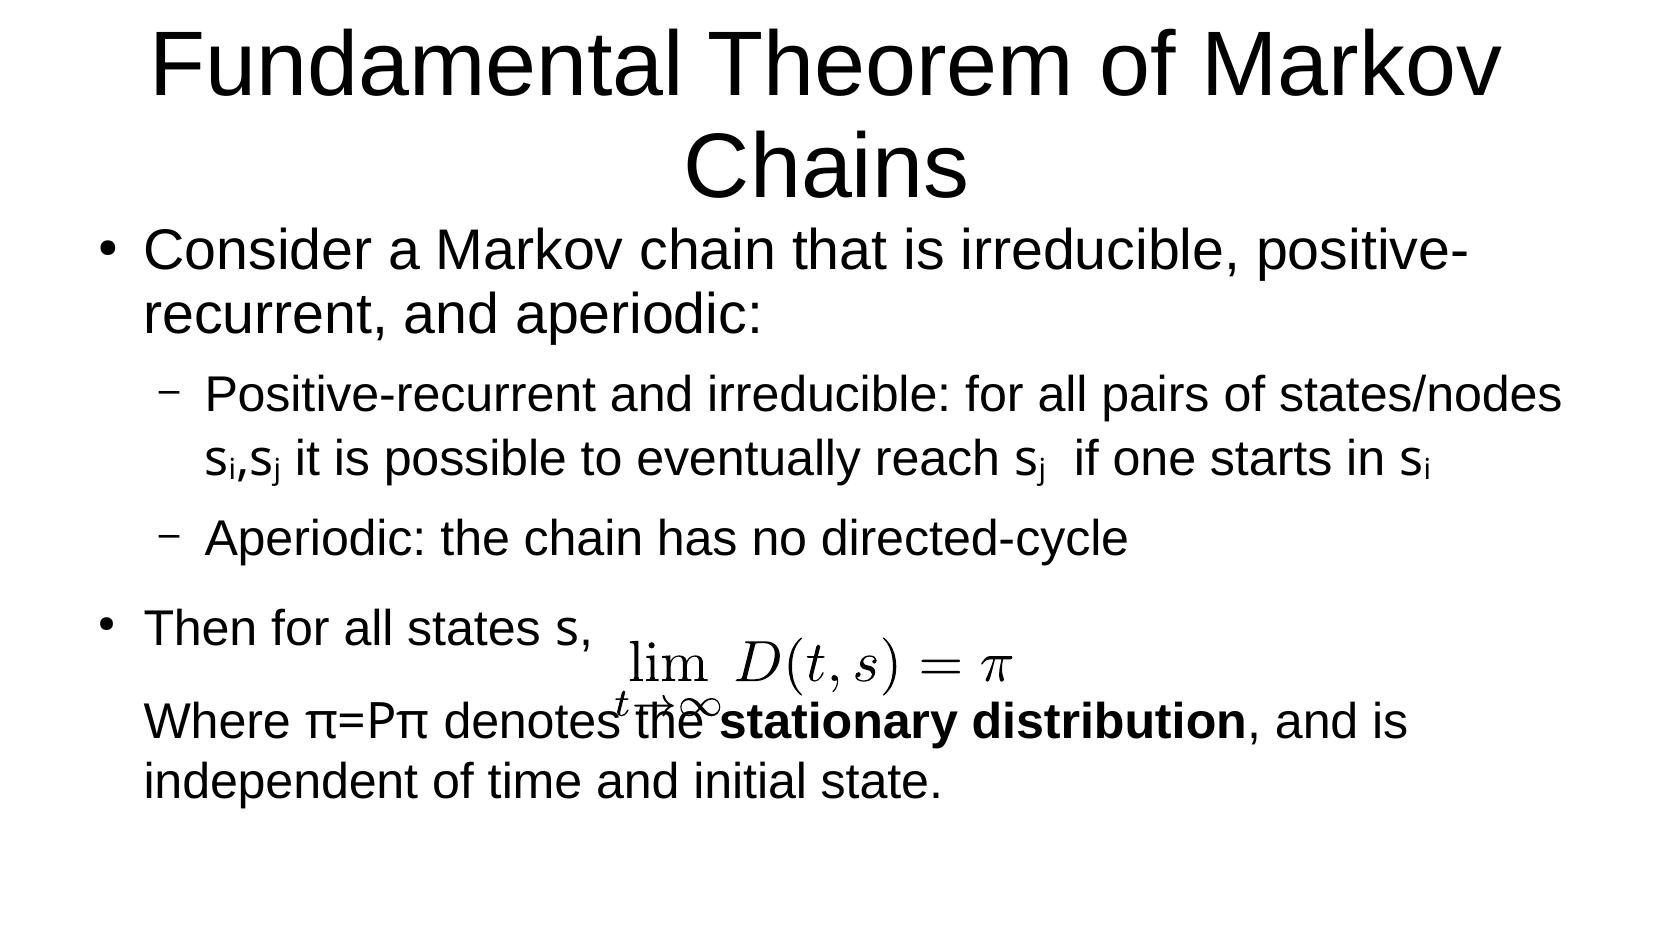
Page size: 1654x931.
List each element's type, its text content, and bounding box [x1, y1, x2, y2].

title Fundamental Theorem of Markov Chains [82, 12, 1571, 217]
list Consider a Markov chain that is irreducible, positive-recurrent, and aperiodic: Positive-recurrent and irreducible: for all pairs of states/nodes si,sj it is possible to eventually reach sj if one starts in si Aperiodic: the chain has no directed-cycle Then for all states s, Where π=Pπ denotes the stationary distribution, and is independent of time and initial state. [82, 217, 1571, 863]
picture [615, 637, 1013, 717]
